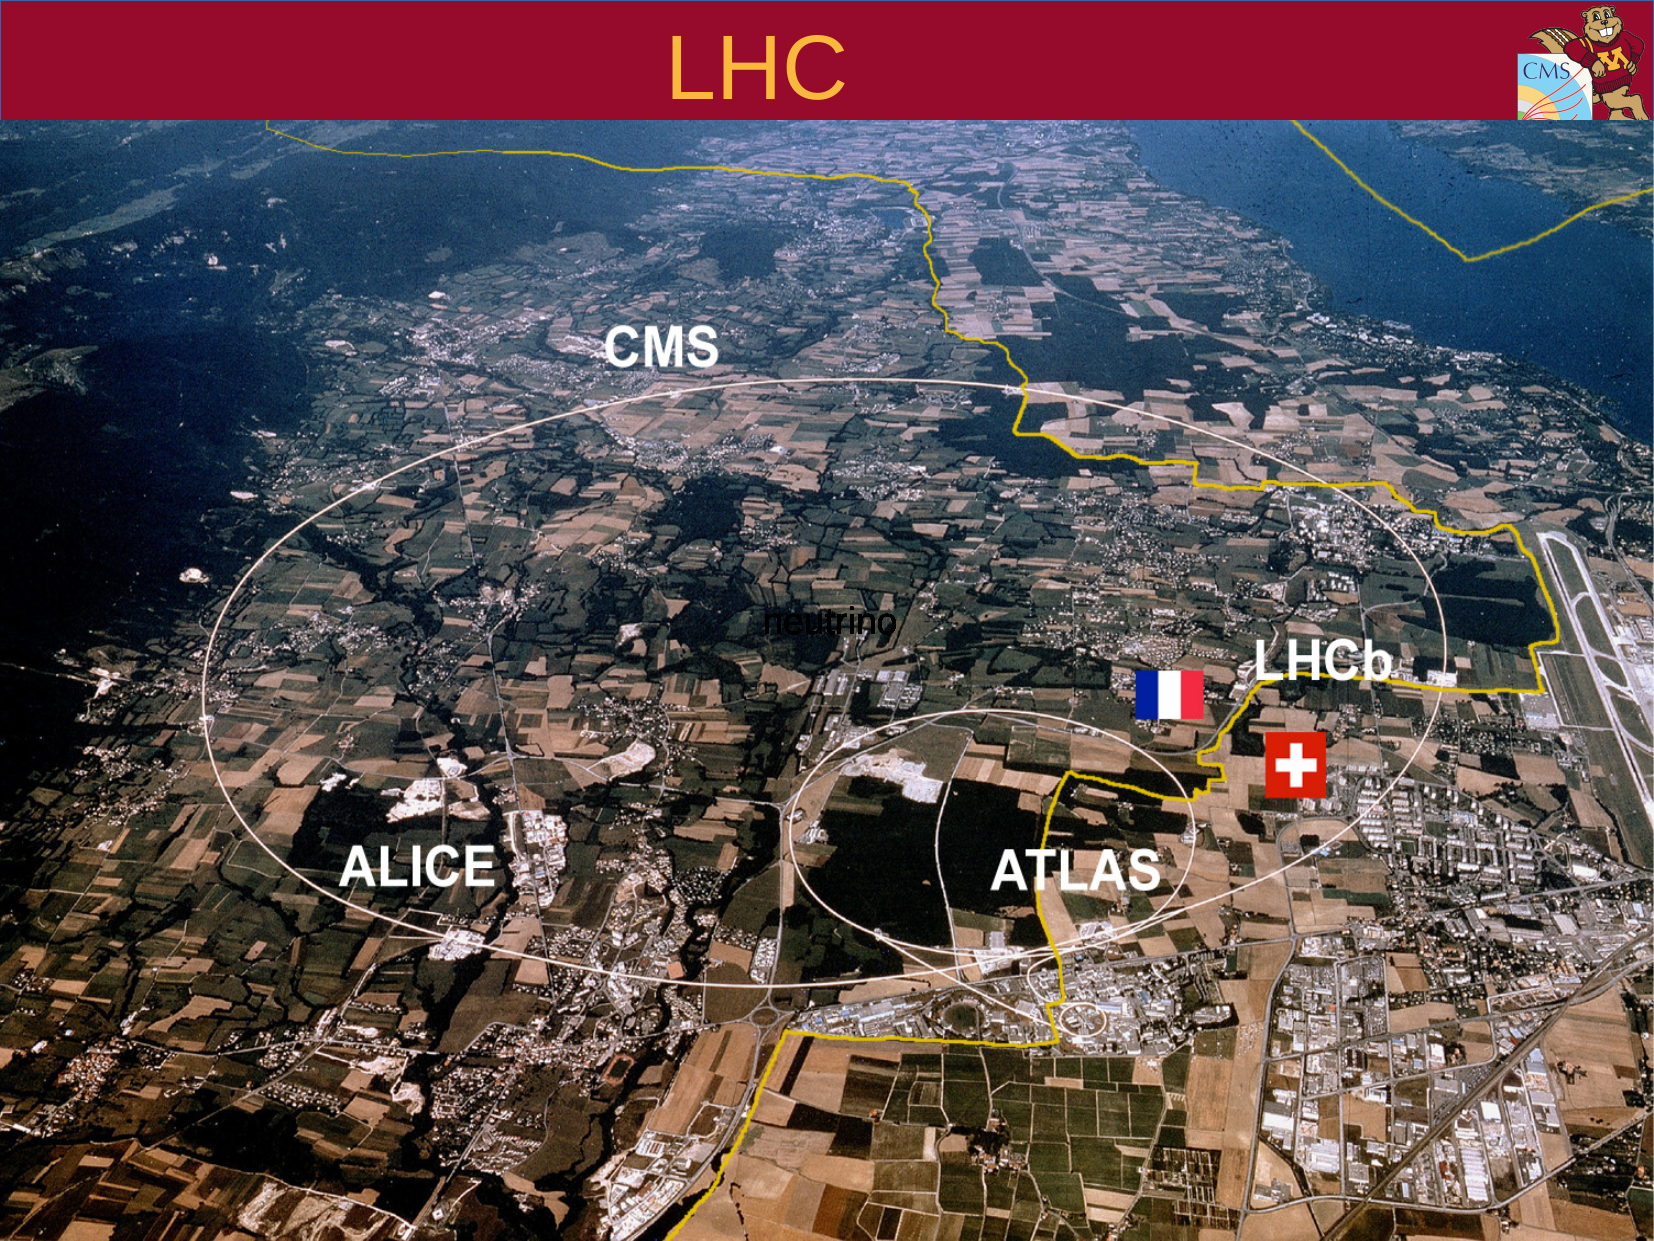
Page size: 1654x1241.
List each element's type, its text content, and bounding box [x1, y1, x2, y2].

picture [0, 0, 1654, 1241]
text_box neutrino [747, 593, 913, 651]
title LHC [0, 15, 1516, 120]
